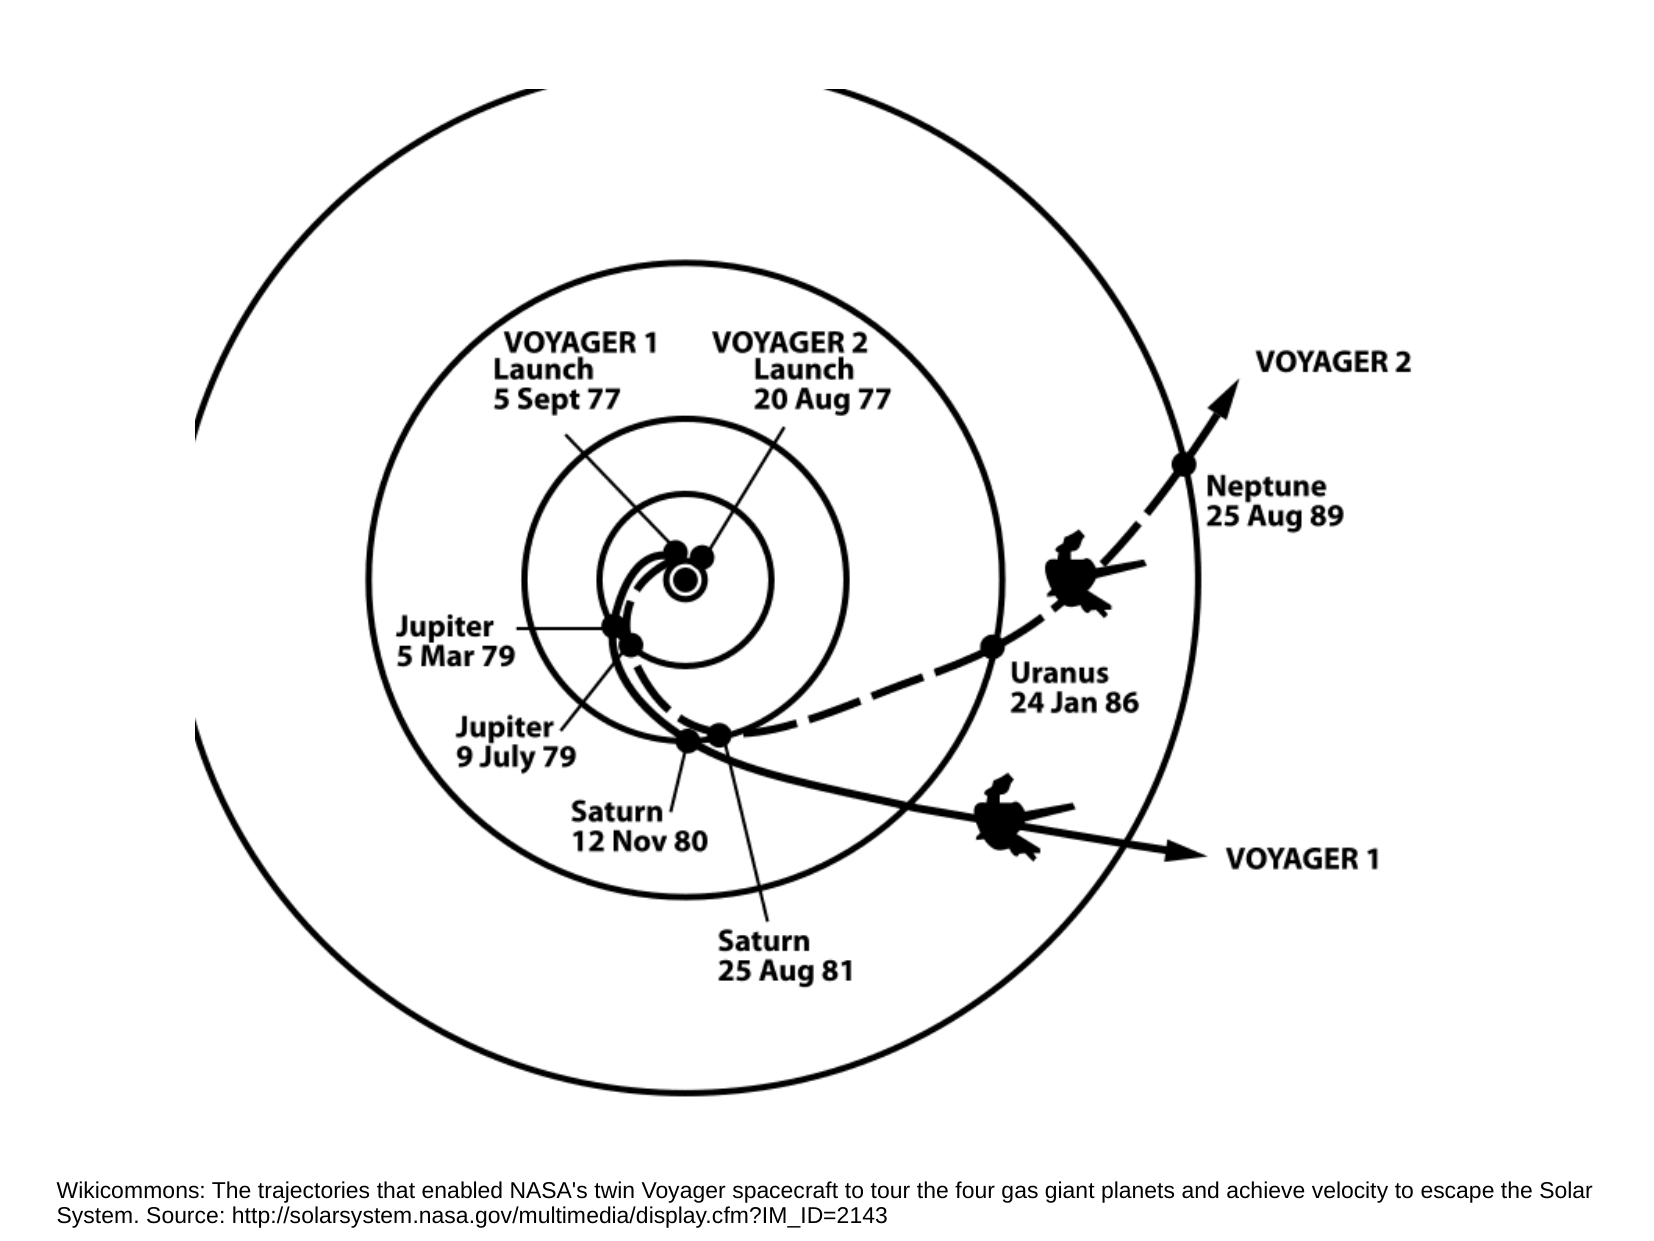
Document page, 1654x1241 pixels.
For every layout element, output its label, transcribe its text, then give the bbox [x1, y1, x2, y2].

picture [195, 89, 1494, 1128]
text_box Wikicommons: The trajectories that enabled NASA's twin Voyager spacecraft to tour the four gas giant planets and achieve velocity to escape the Solar System. Source: http://solarsystem.nasa.gov/multimedia/display.cfm?IM_ID=2143 [41, 1170, 1636, 1236]
